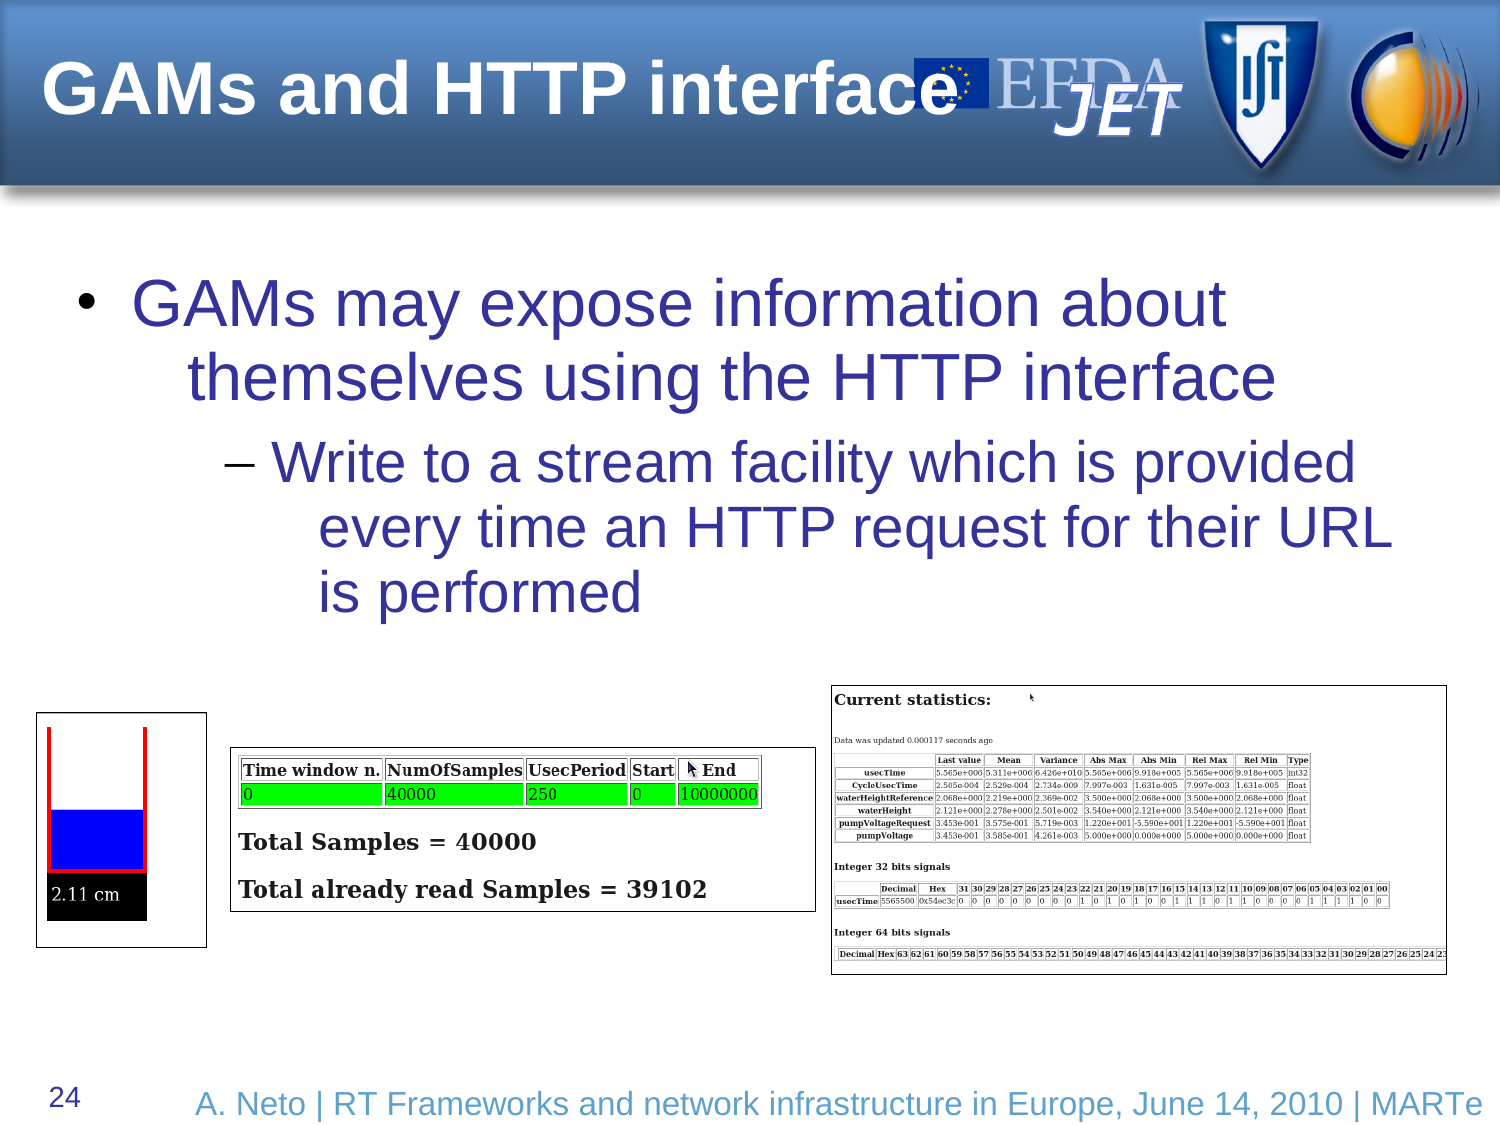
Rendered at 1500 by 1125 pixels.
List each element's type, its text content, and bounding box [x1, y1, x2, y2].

picture [0, 0, 1500, 207]
picture [36, 712, 207, 948]
picture [831, 685, 1447, 975]
list GAMs may expose information about themselves using the HTTP interface Write to a stream facility which is provided every time an HTTP request for their URL is performed [75, 262, 1425, 995]
title GAMs and HTTP interface [41, 0, 1128, 180]
picture [230, 747, 816, 912]
